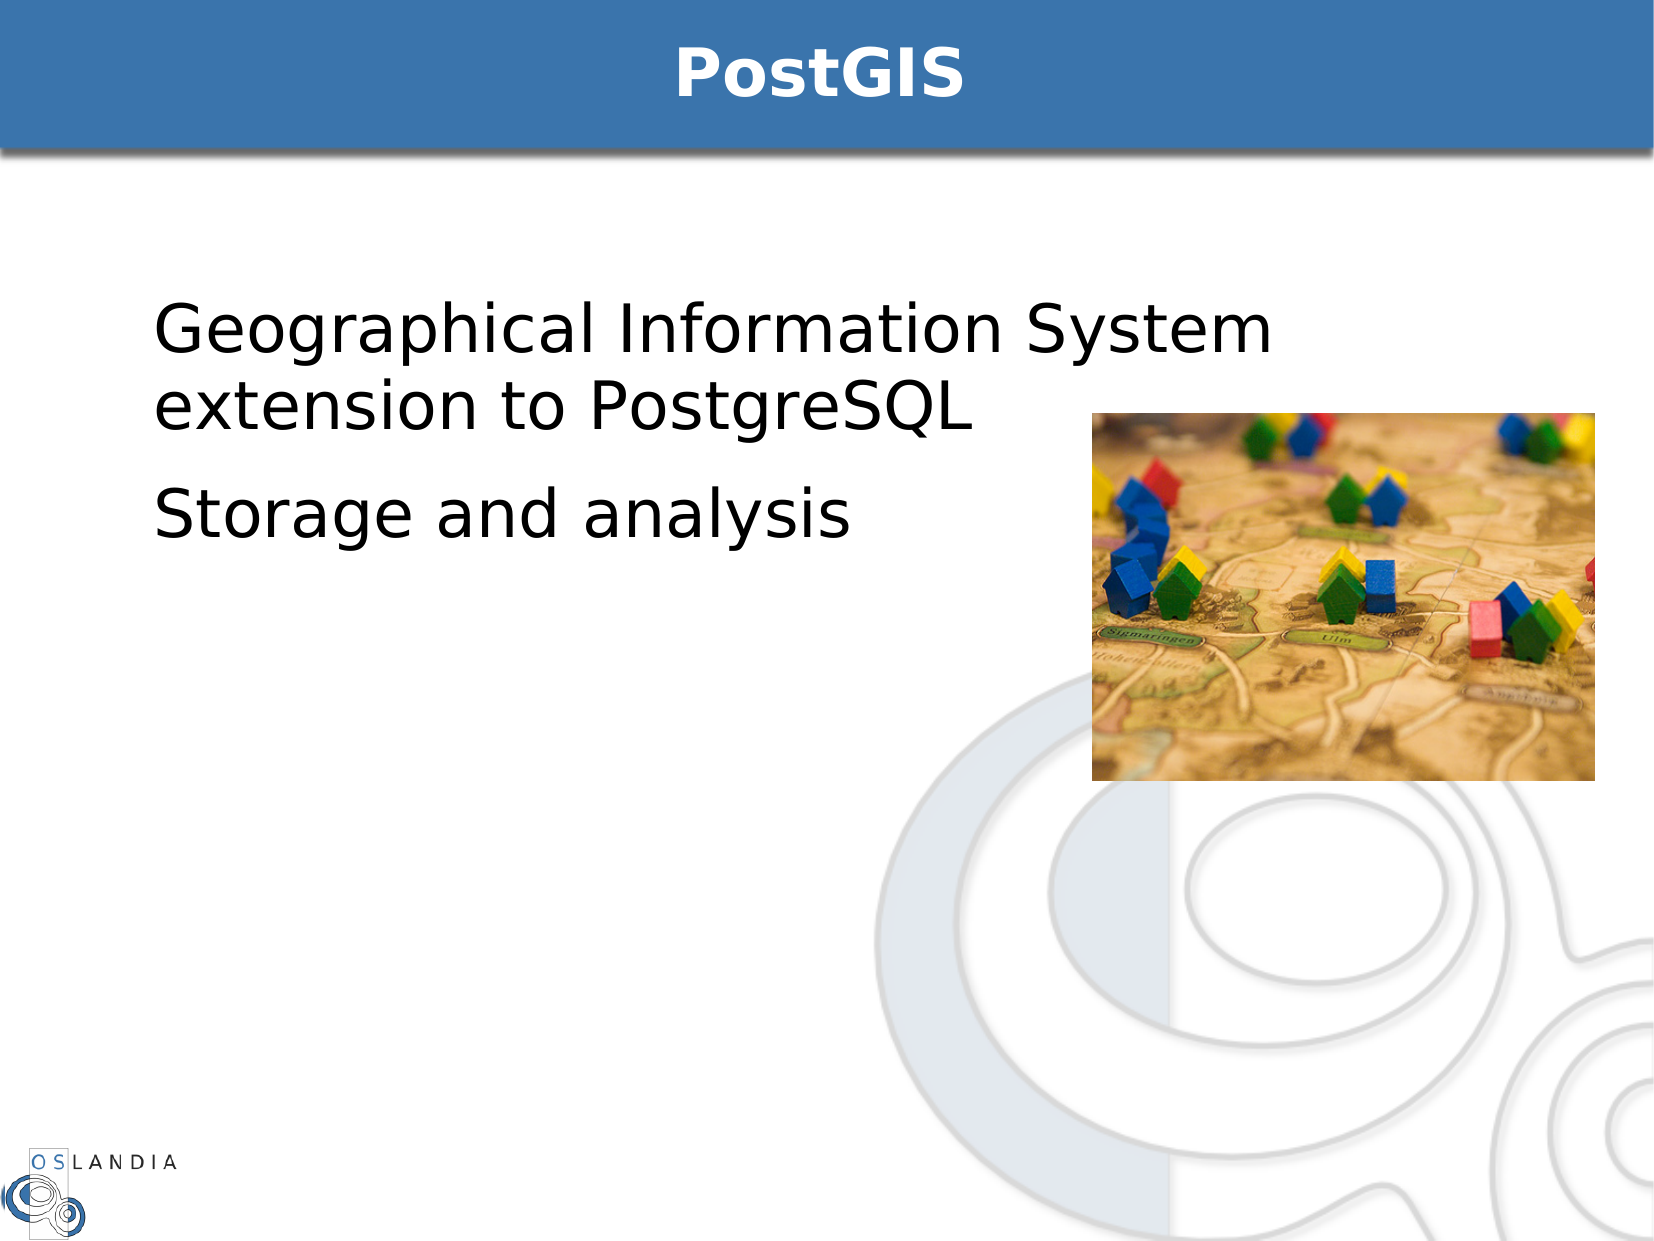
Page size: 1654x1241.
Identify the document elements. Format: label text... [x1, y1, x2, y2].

title PostGIS [76, 0, 1565, 148]
picture [0, 0, 1654, 1241]
list Geographical Information System extension to PostgreSQL Storage and analysis [82, 290, 1571, 1109]
